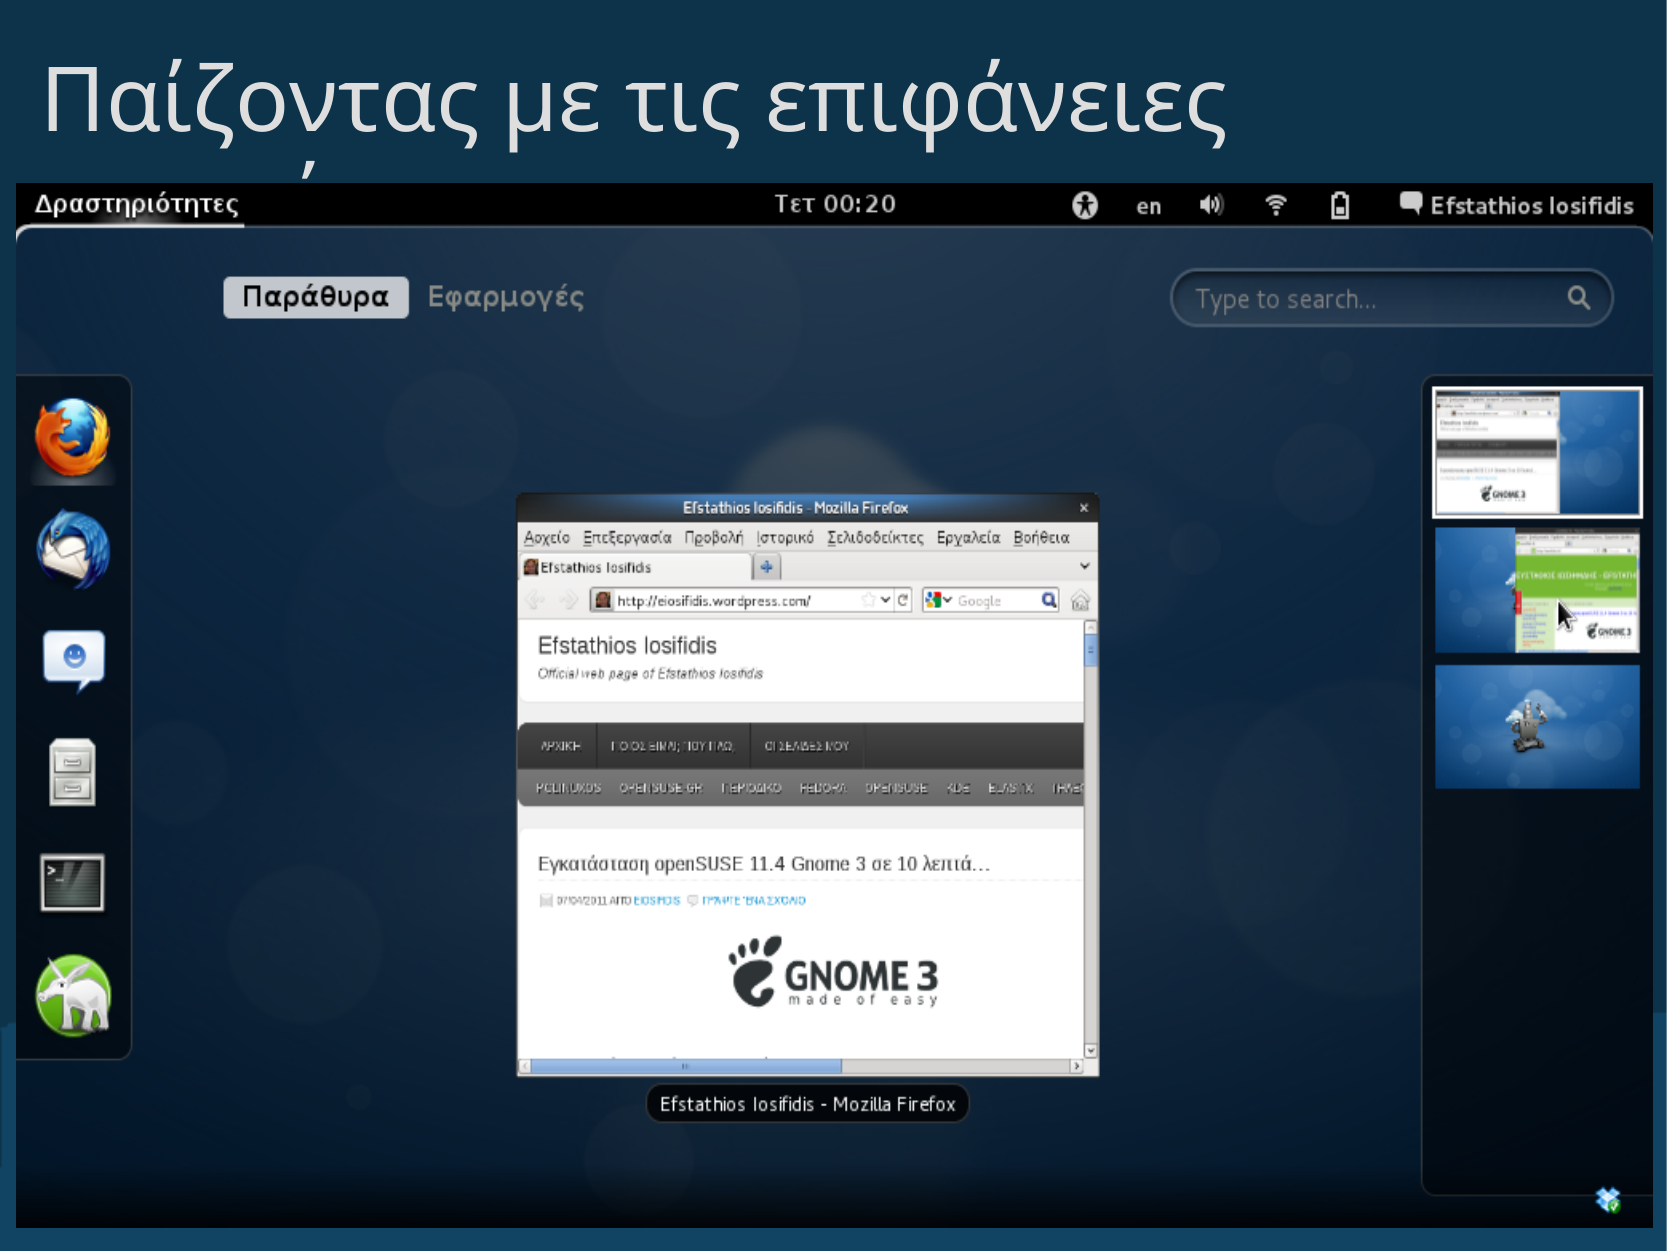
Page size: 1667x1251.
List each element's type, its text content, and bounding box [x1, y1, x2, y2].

title Παίζοντας με τις επιφάνειες εργασίας [40, 50, 1627, 183]
picture [0, 0, 1667, 1251]
